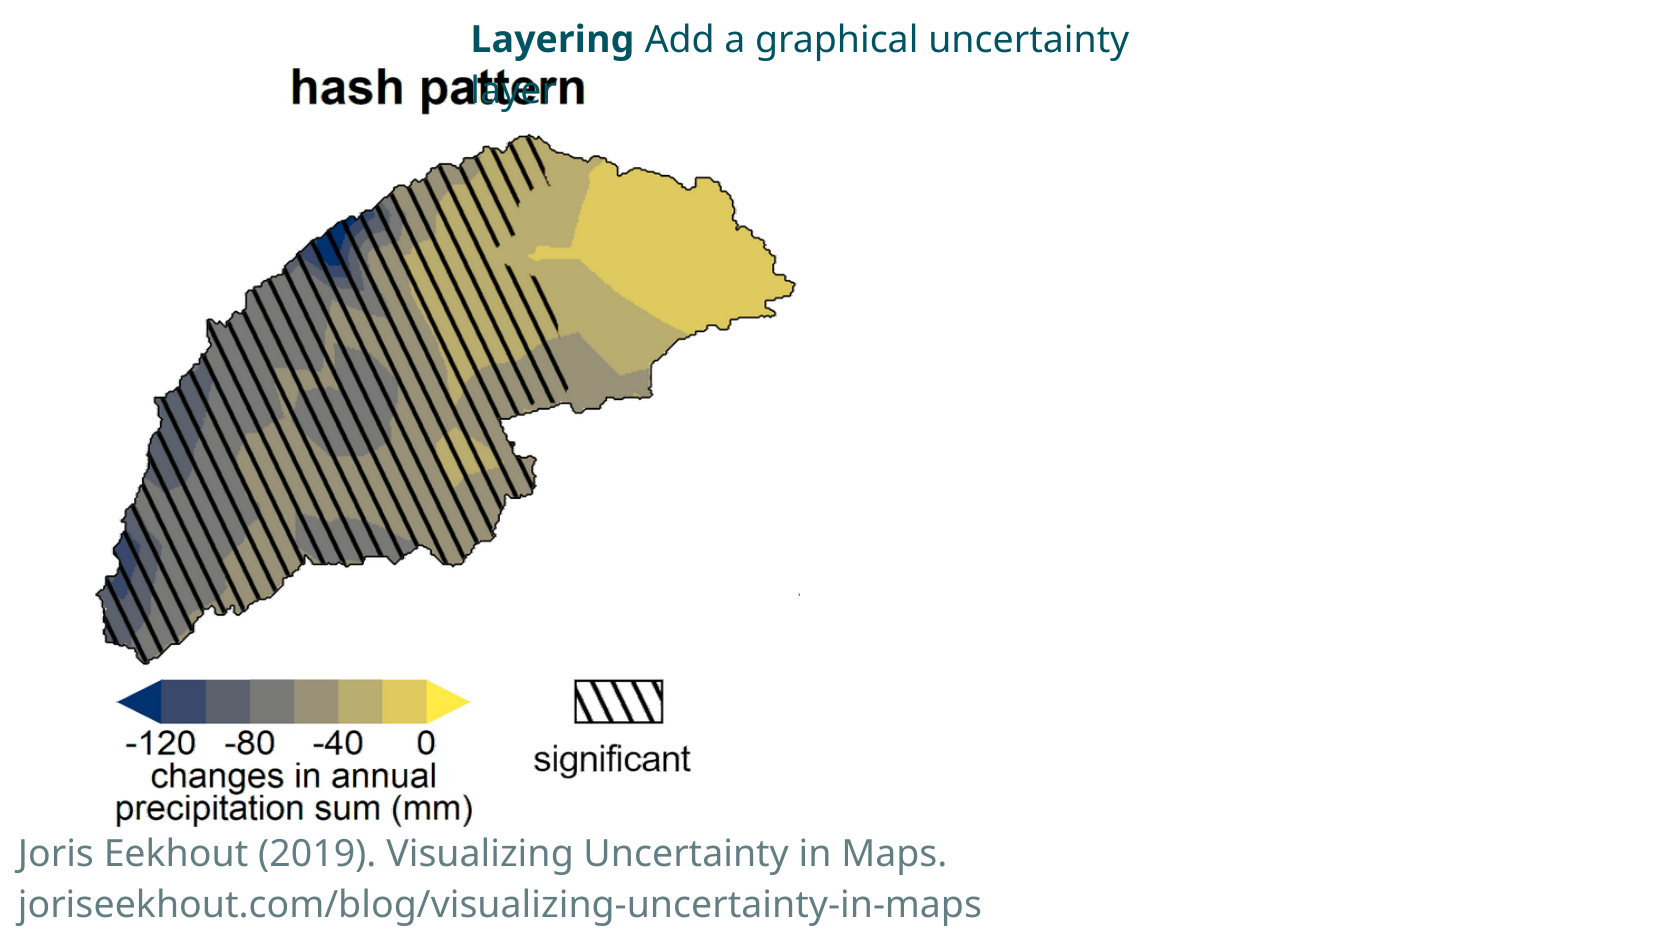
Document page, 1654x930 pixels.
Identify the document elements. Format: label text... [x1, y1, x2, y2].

text_box Joris Eekhout (2019). Visualizing Uncertainty in Maps. joriseekhout.com/blog/visualizing-uncertainty-in-maps [3, 819, 1553, 930]
picture [93, 58, 800, 828]
text_box Layering Add a graphical uncertainty layer [455, 4, 1198, 119]
